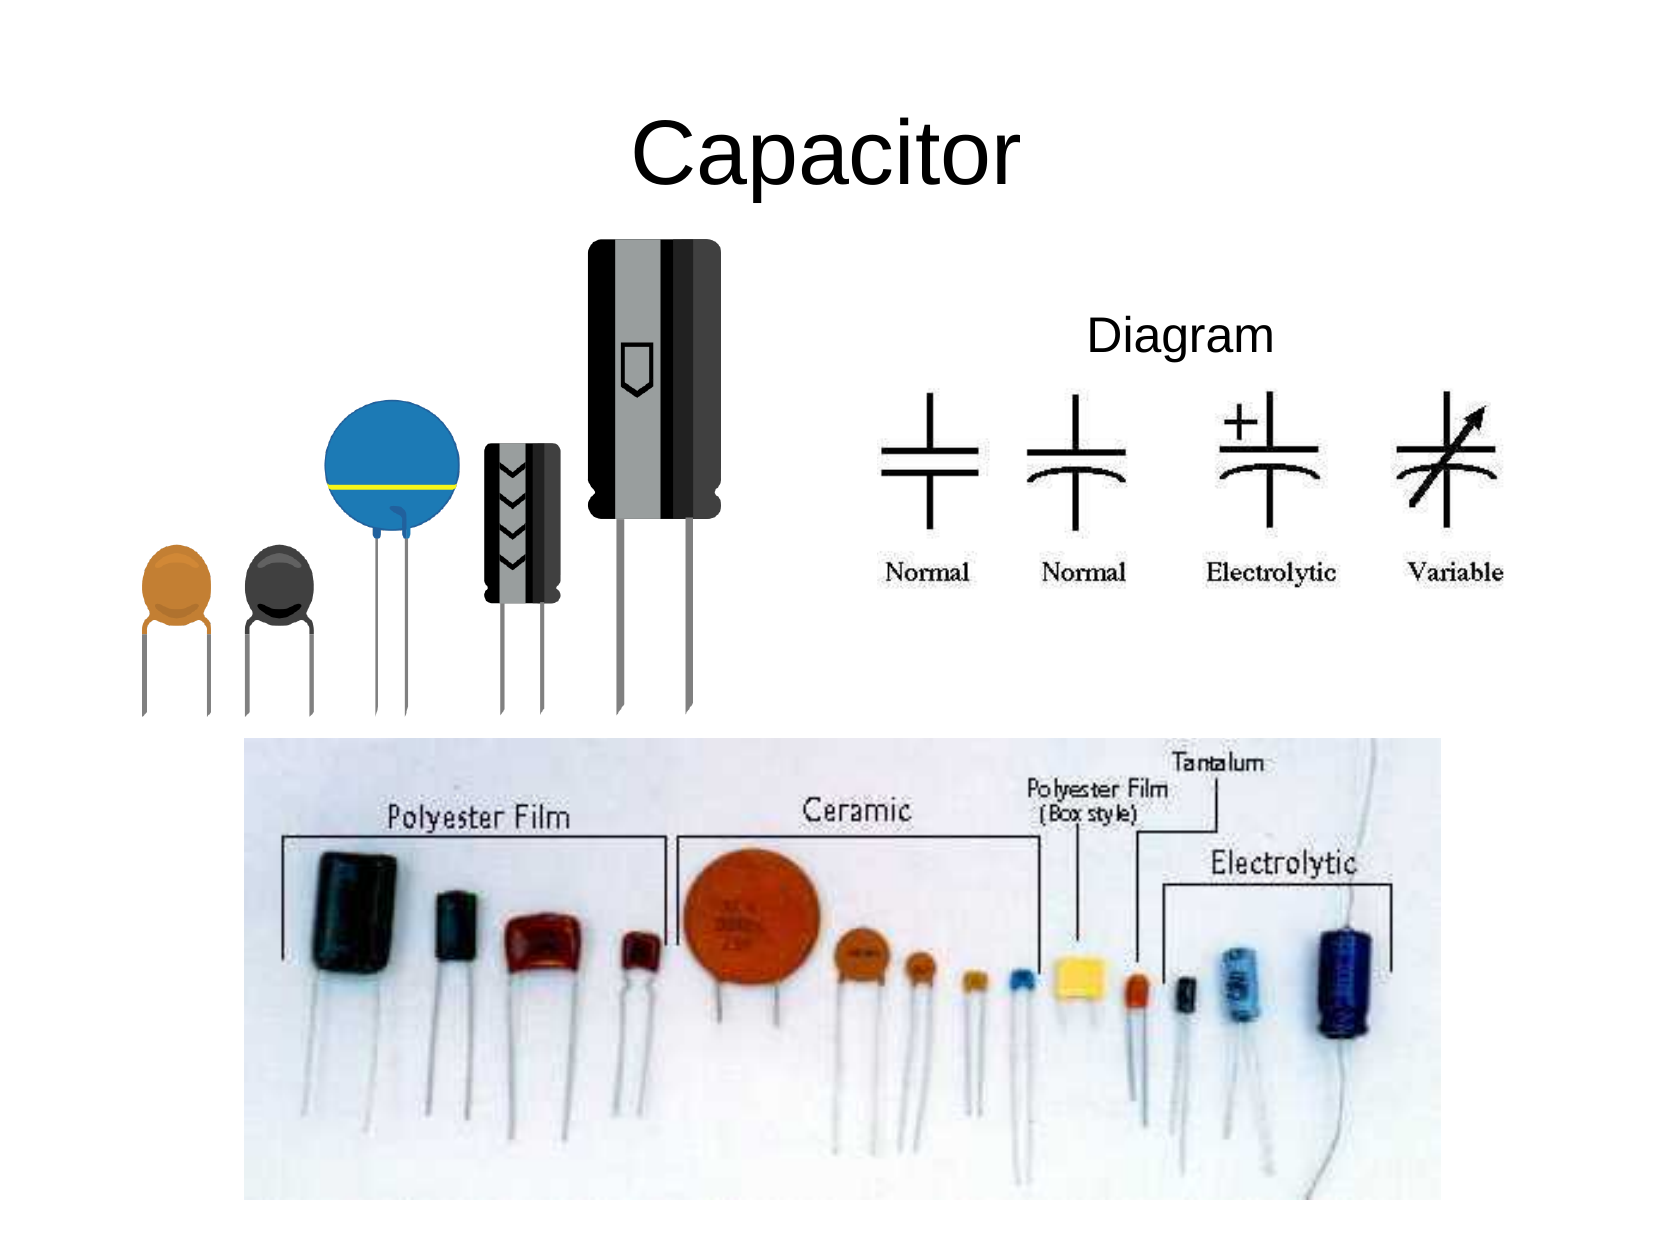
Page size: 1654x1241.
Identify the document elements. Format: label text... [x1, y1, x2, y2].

picture [142, 239, 721, 717]
text_box Diagram [1071, 300, 1291, 372]
picture [244, 738, 1441, 1201]
title Capacitor [82, 49, 1571, 257]
picture [877, 376, 1516, 601]
